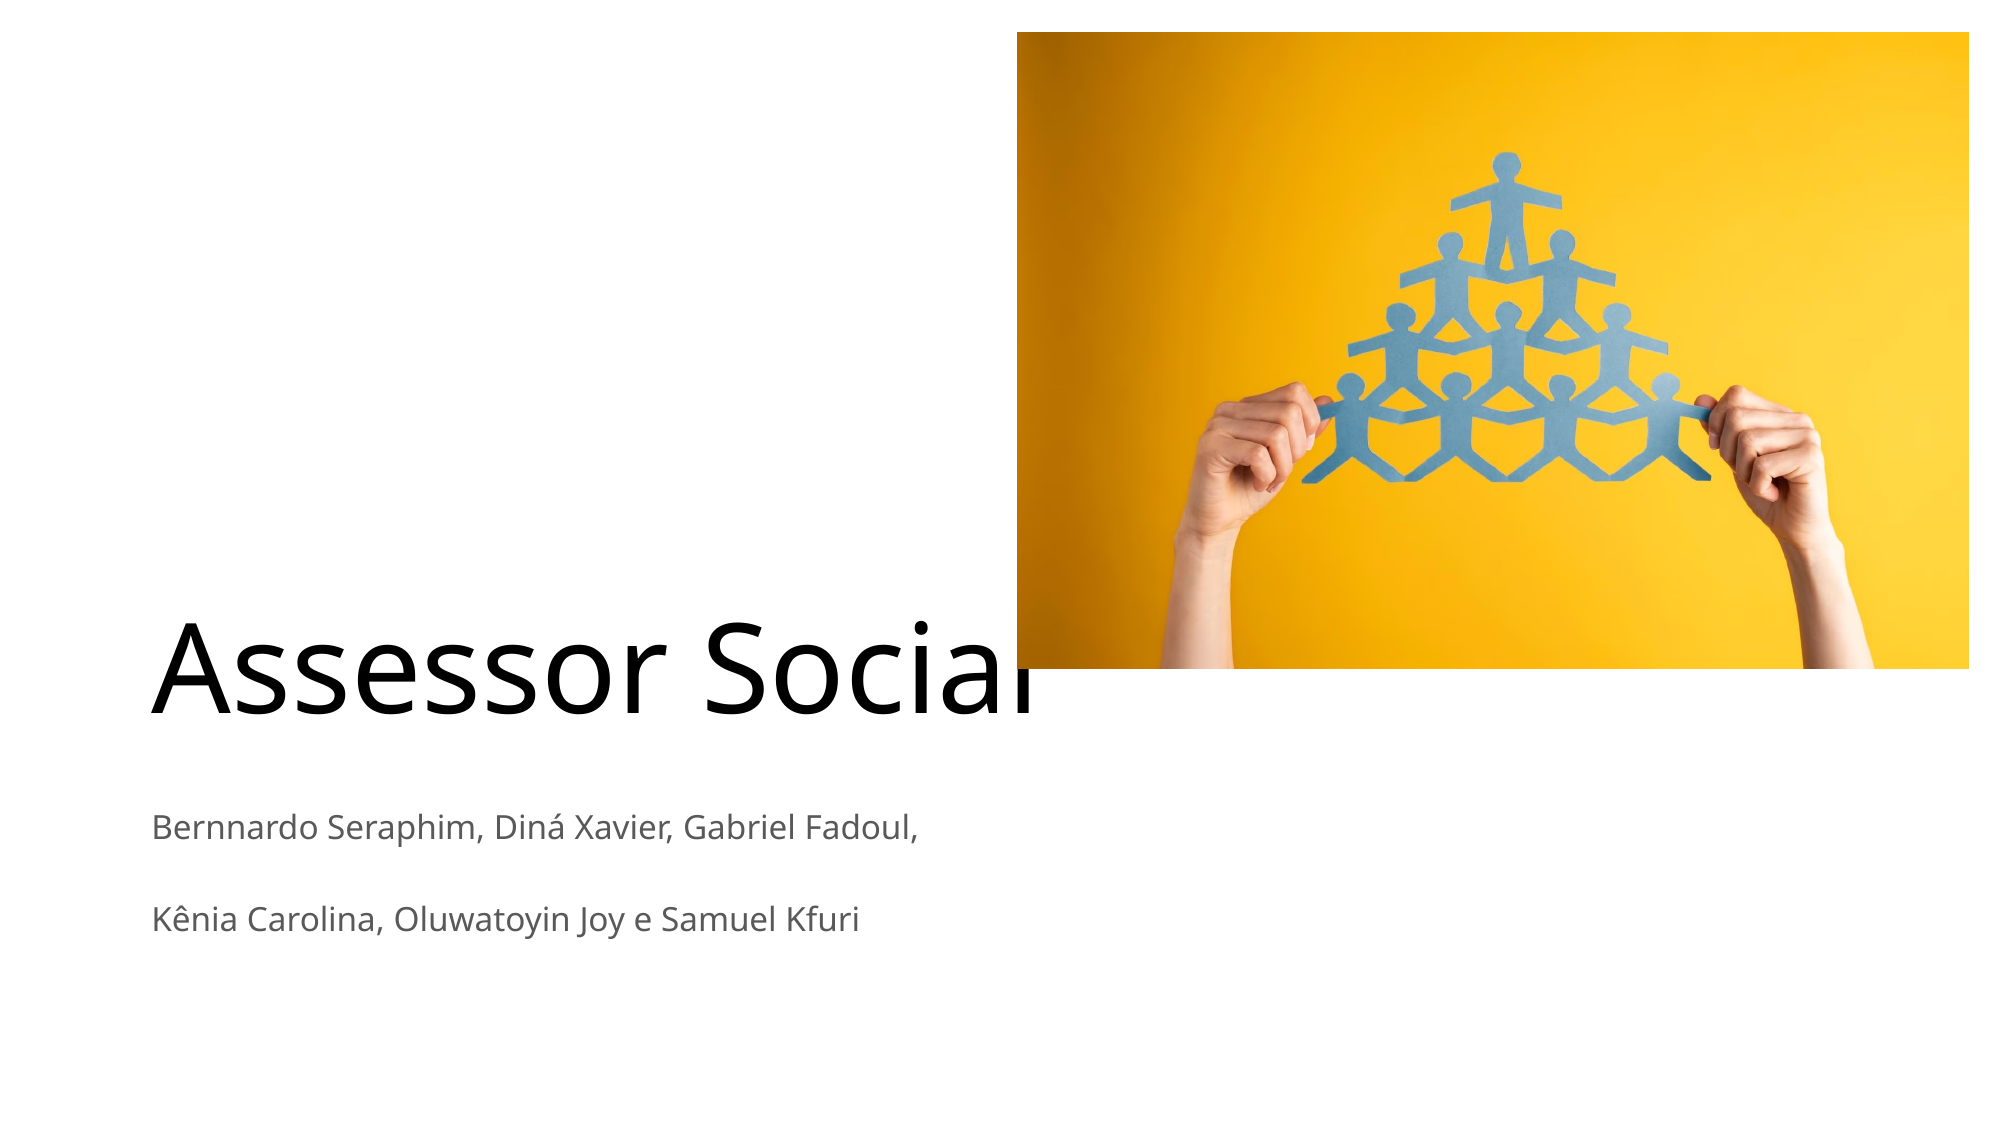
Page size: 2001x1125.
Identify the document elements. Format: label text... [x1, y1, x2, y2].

title Assessor Social [136, 280, 1862, 749]
picture [1017, 32, 1969, 669]
list Bernnardo Seraphim, Diná Xavier, Gabriel Fadoul, Kênia Carolina, Oluwatoyin Joy e Samuel Kfuri [136, 779, 1862, 1026]
